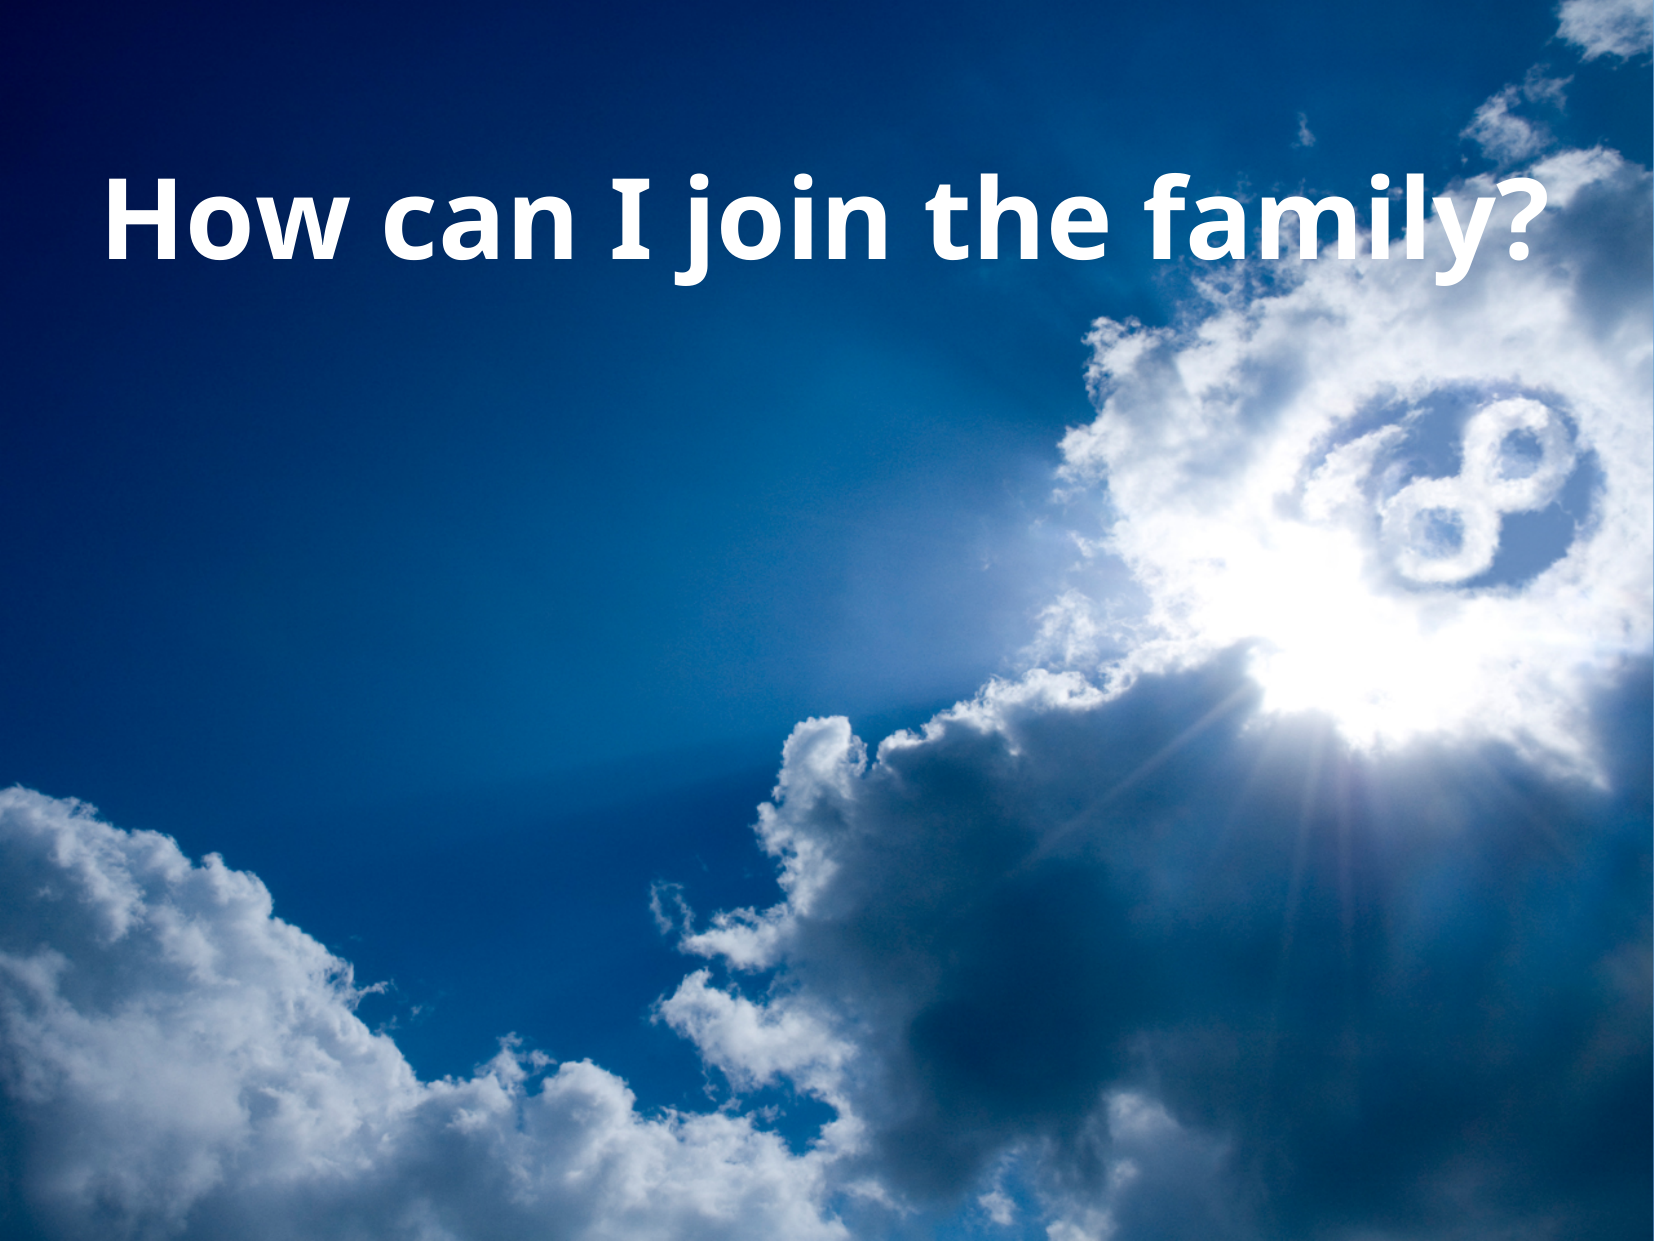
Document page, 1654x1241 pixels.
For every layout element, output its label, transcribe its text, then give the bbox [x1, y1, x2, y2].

title How can I join the family? [37, 112, 1614, 320]
picture [0, 0, 1654, 1241]
